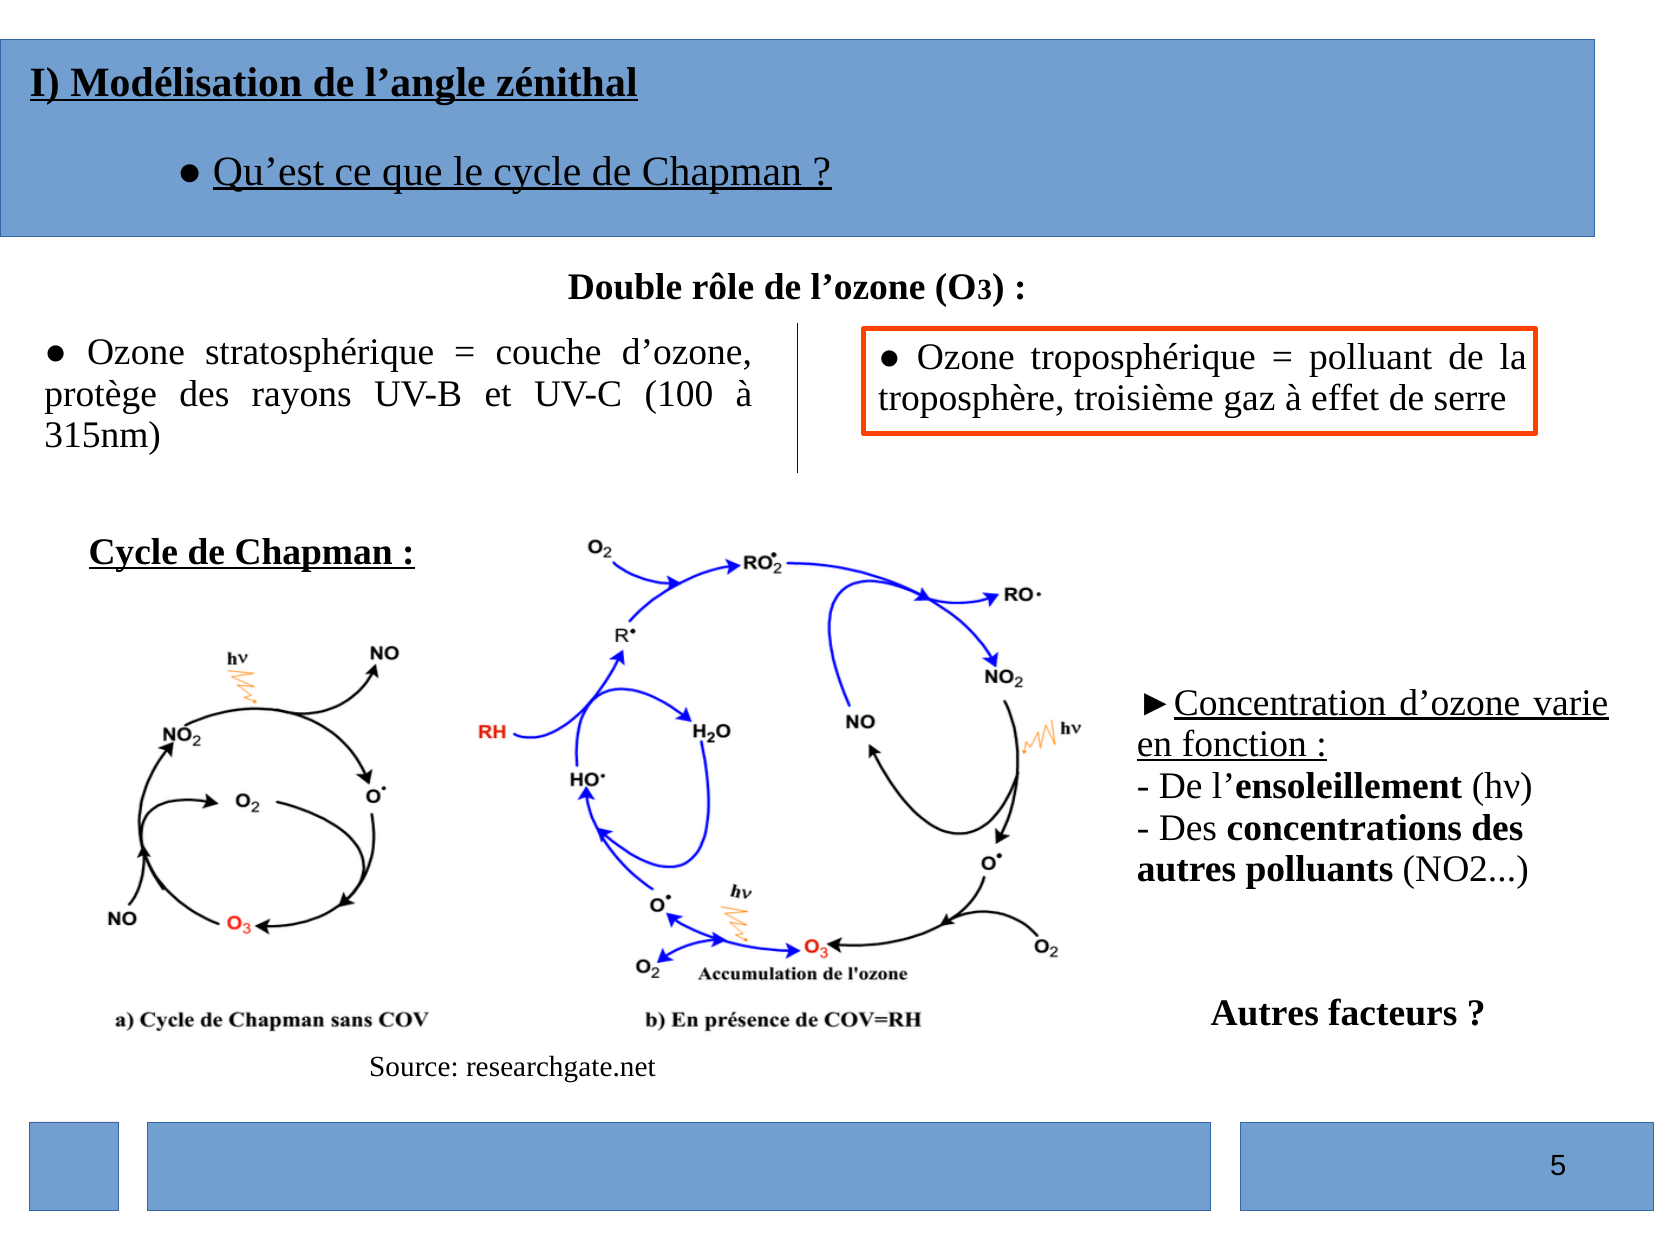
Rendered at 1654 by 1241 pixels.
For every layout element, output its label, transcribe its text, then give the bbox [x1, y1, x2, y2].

picture [89, 523, 1093, 1044]
text_box Autres facteurs ? [1210, 991, 1625, 1033]
text_box ● Ozone stratosphérique = couche d’ozone, protège des rayons UV-B et UV-C (100 à 315nm) [29, 323, 768, 589]
text_box Double rôle de l’ozone (O3) : [0, 265, 1595, 308]
text_box 5 [1535, 1141, 1625, 1206]
text_box ● Qu’est ce que le cycle de Chapman ? [177, 147, 1034, 194]
text_box Source: researchgate.net [354, 1043, 886, 1123]
text_box ►Concentration d’ozone varie en fonction : - De l’ensoleillement (hν) - Des concentrations des autres polluants (NO2...) [1122, 590, 1625, 1034]
text_box I) Modélisation de l’angle zénithal [29, 59, 945, 153]
text_box ● Ozone troposphérique = polluant de la troposphère, troisième gaz à effet de serre [863, 328, 1543, 637]
text_box Cycle de Chapman : [88, 531, 473, 608]
text_box ● Ozone troposphérique = polluant de la troposphère, troisième gaz à effet de serre [866, 331, 1533, 431]
